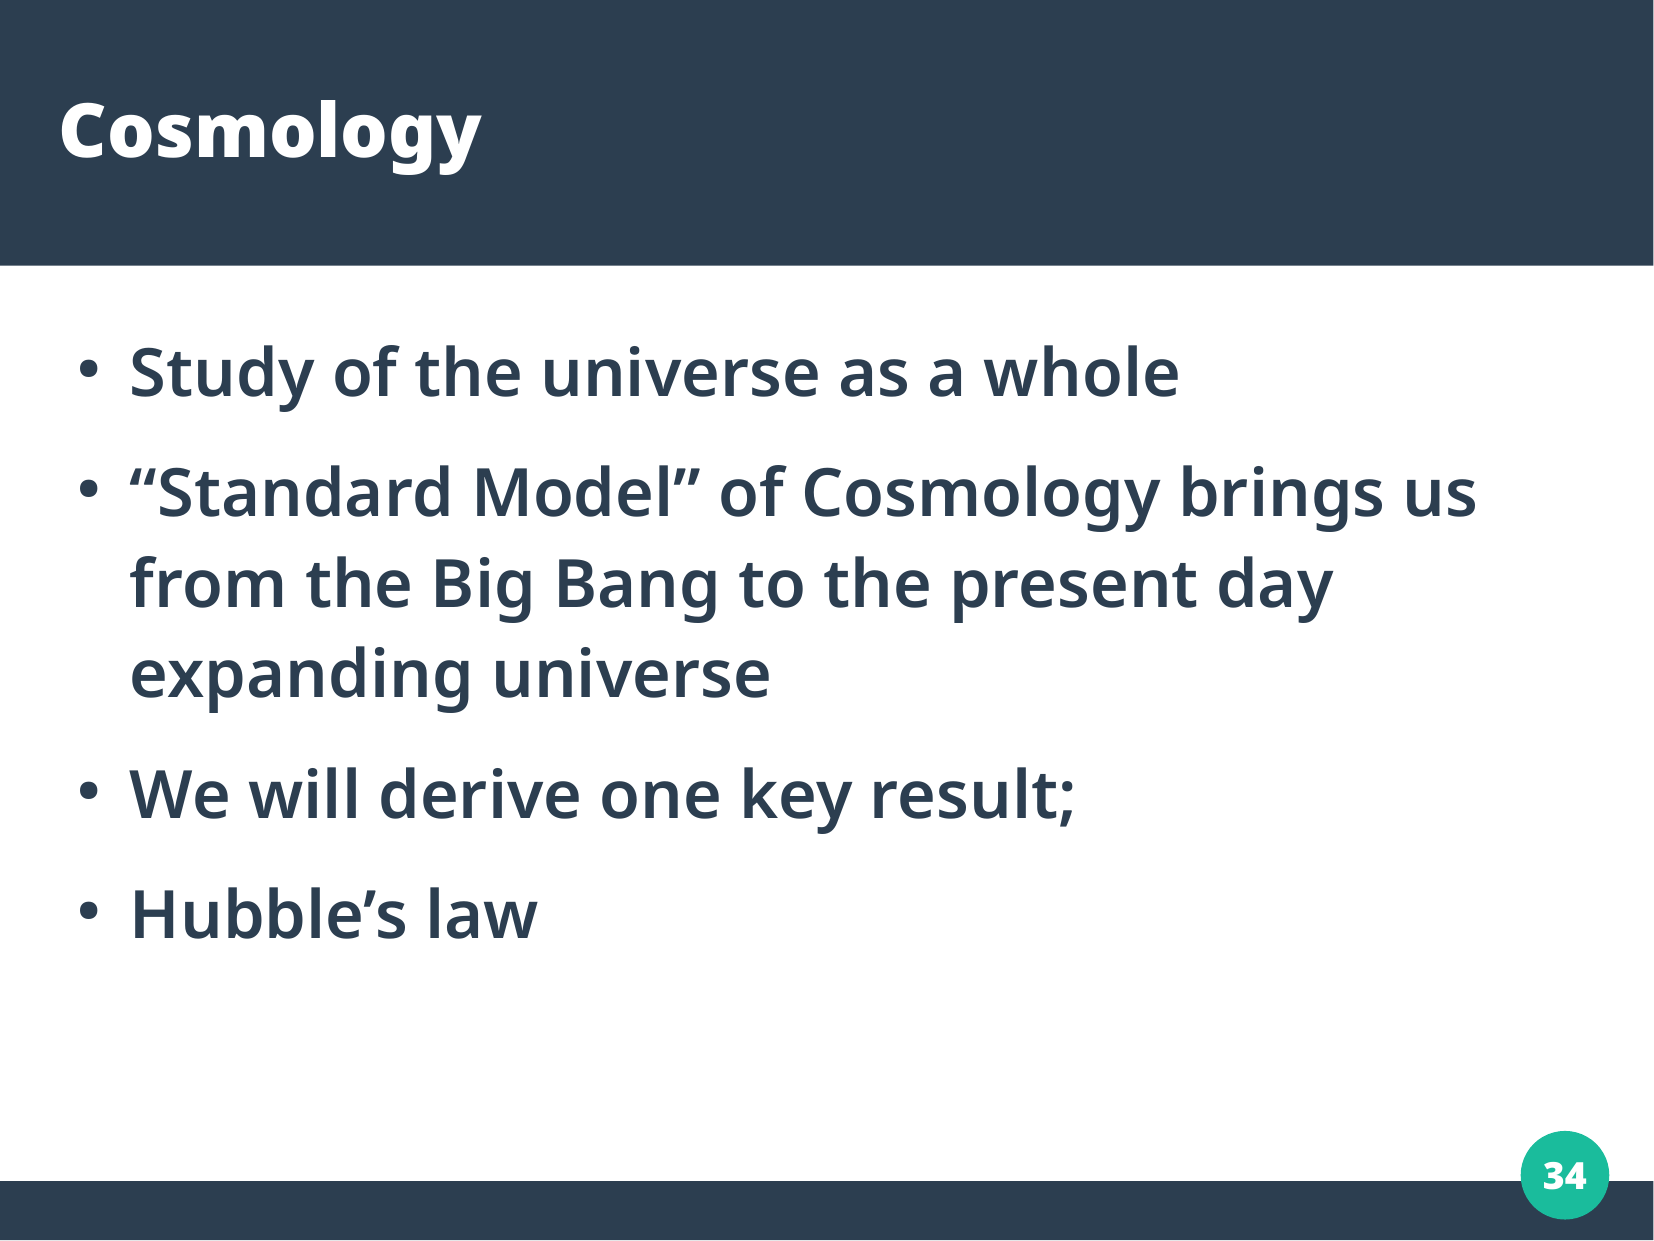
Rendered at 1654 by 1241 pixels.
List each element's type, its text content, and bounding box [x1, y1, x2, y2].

list Study of the universe as a whole “Standard Model” of Cosmology brings us from the Big Bang to the present day expanding universe We will derive one key result; Hubble’s law [59, 324, 1595, 1152]
title Cosmology [59, 49, 1595, 207]
